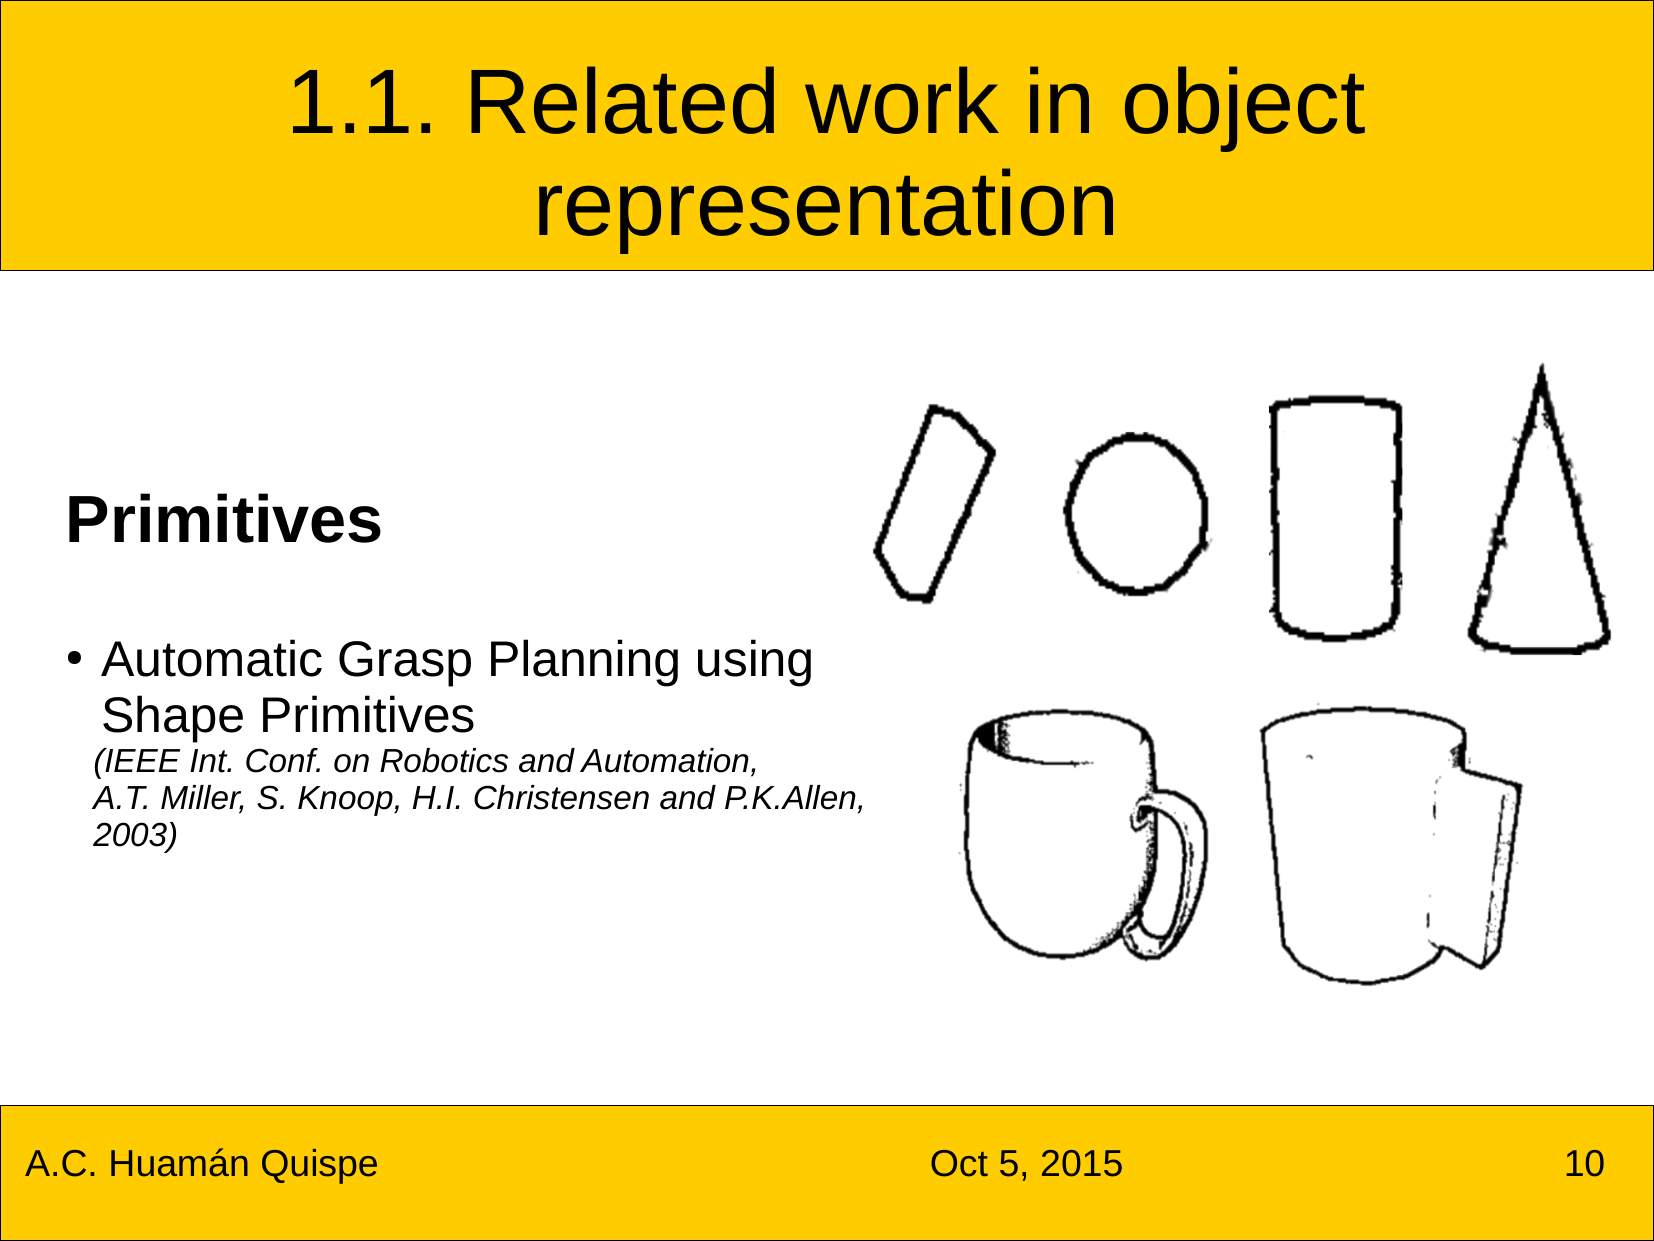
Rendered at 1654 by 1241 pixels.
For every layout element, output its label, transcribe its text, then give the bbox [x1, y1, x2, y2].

picture [864, 358, 1624, 996]
title 1.1. Related work in object representation [82, 49, 1571, 257]
subtitle Primitives Automatic Grasp Planning using Shape Primitives (IEEE Int. Conf. on Robotics and Automation, A.T. Miller, S. Knoop, H.I. Christensen and P.K.Allen, 2003) [65, 402, 864, 933]
